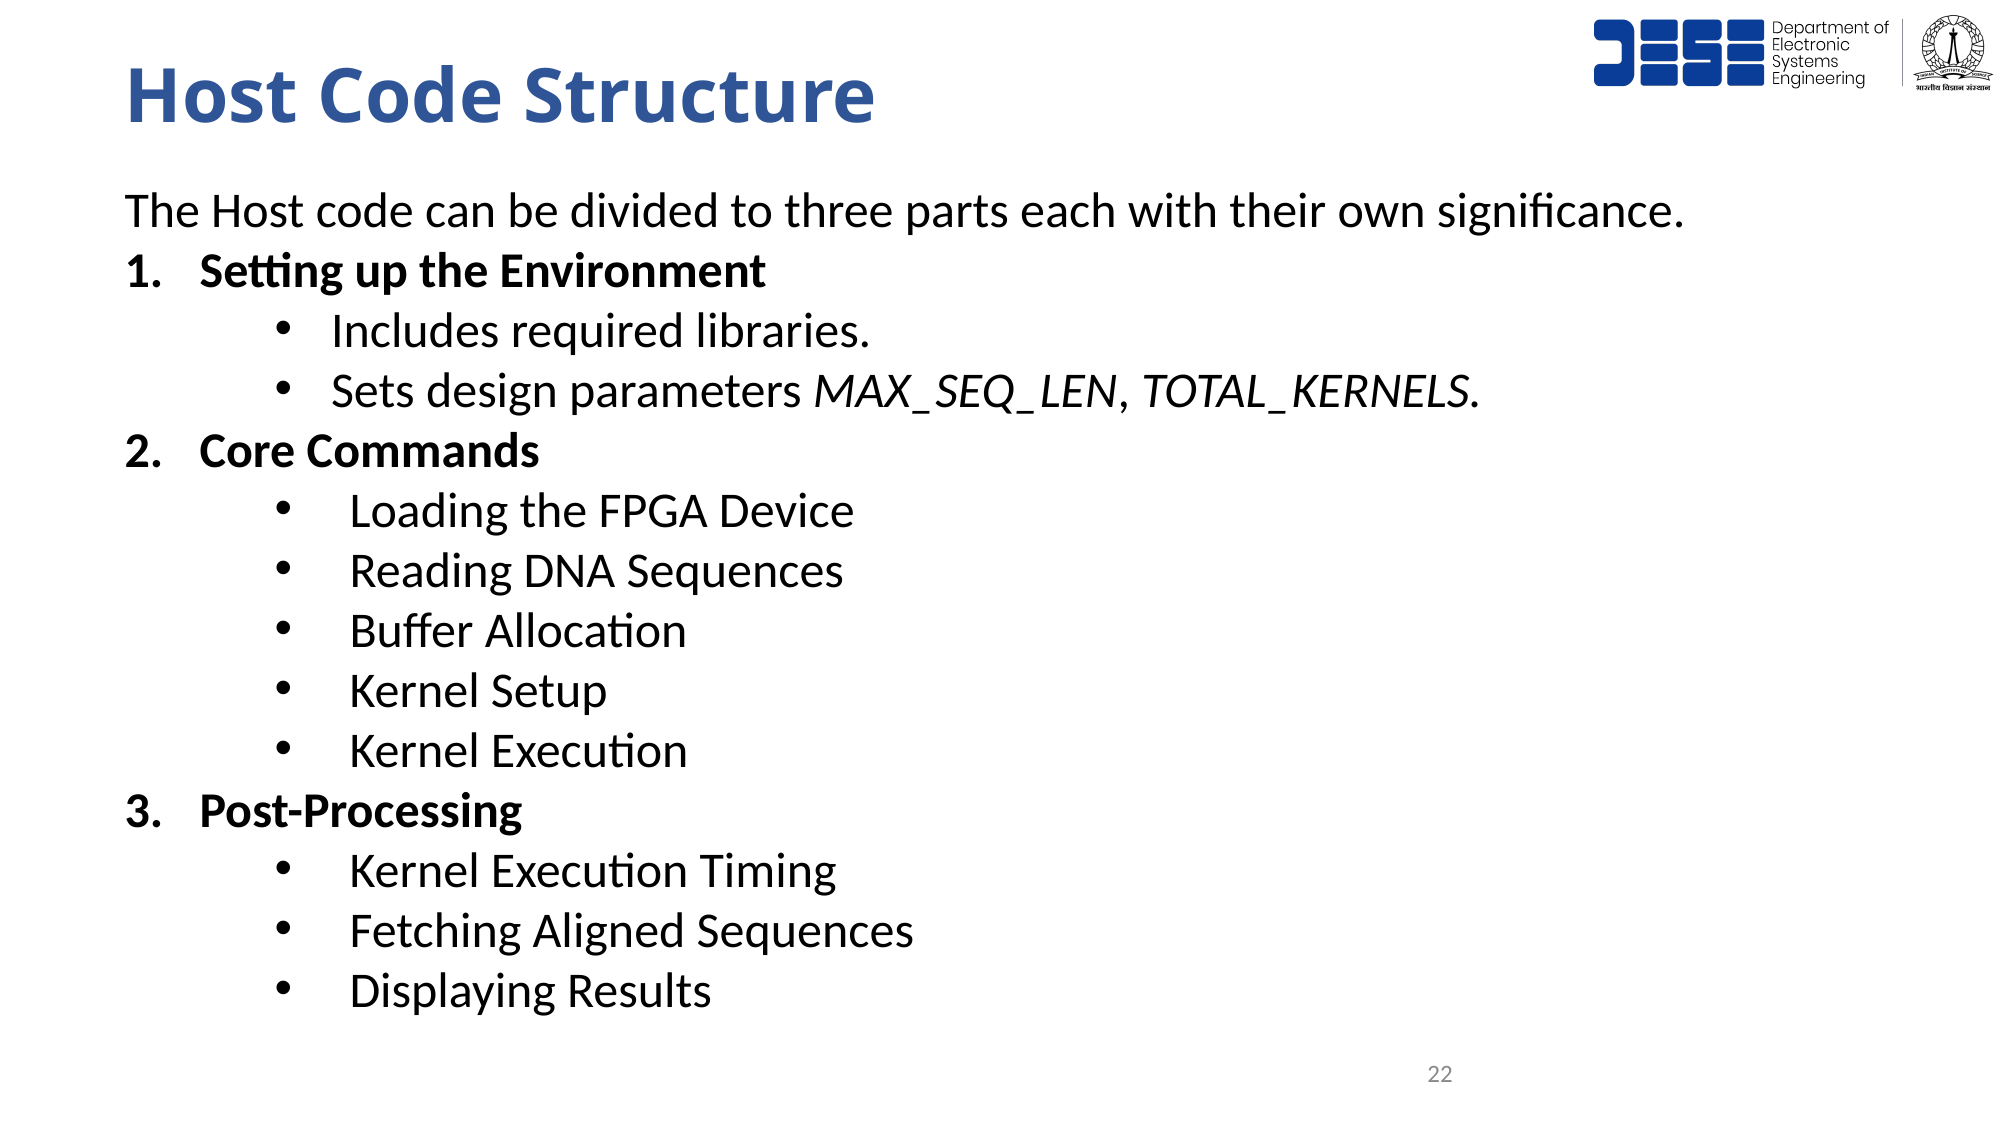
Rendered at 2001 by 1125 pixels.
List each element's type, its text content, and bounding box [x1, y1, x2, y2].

text_box The Host code can be divided to three parts each with their own significance. Setting up the Environment Includes required libraries. Sets design parameters MAX_SEQ_LEN, TOTAL_KERNELS. Core Commands Loading the FPGA Device Reading DNA Sequences Buffer Allocation Kernel Setup Kernel Execution Post-Processing Kernel Execution Timing Fetching Aligned Sequences Displaying Results [109, 170, 1801, 1034]
title Host Code Structure [109, 26, 1835, 170]
text_box [1412, 1042, 1863, 1103]
